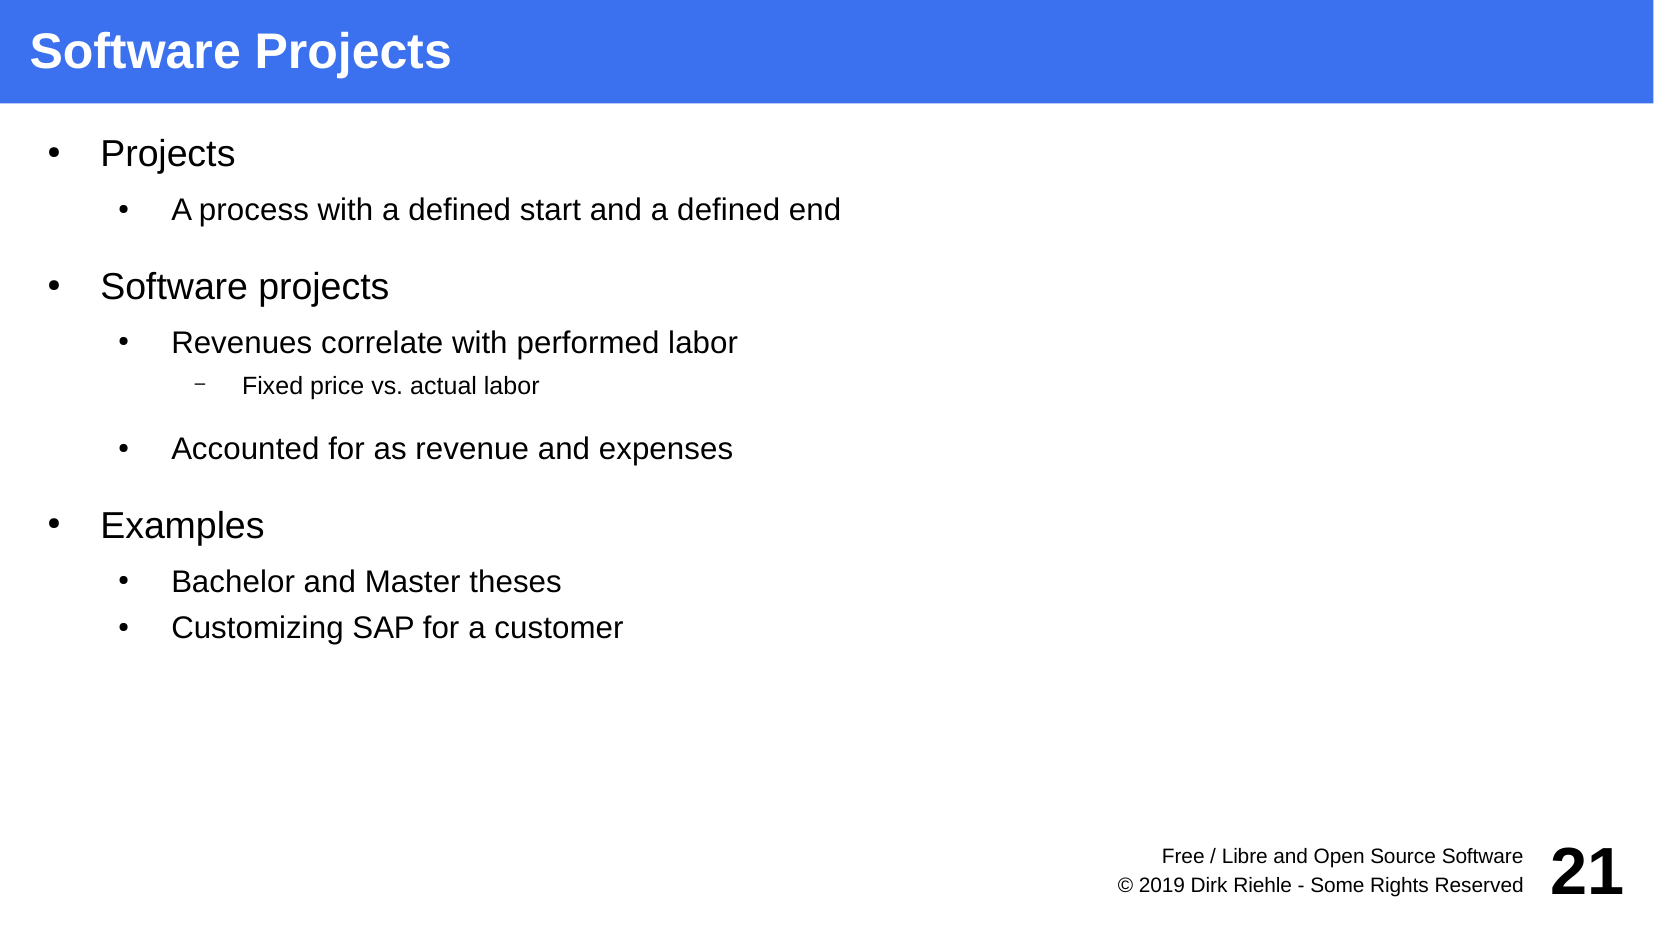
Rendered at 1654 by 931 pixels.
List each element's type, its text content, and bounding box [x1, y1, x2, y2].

list Projects A process with a defined start and a defined end Software projects Revenues correlate with performed labor Fixed price vs. actual labor Accounted for as revenue and expenses Examples Bachelor and Master theses Customizing SAP for a customer [29, 132, 1625, 813]
title Software Projects [0, 0, 1654, 104]
